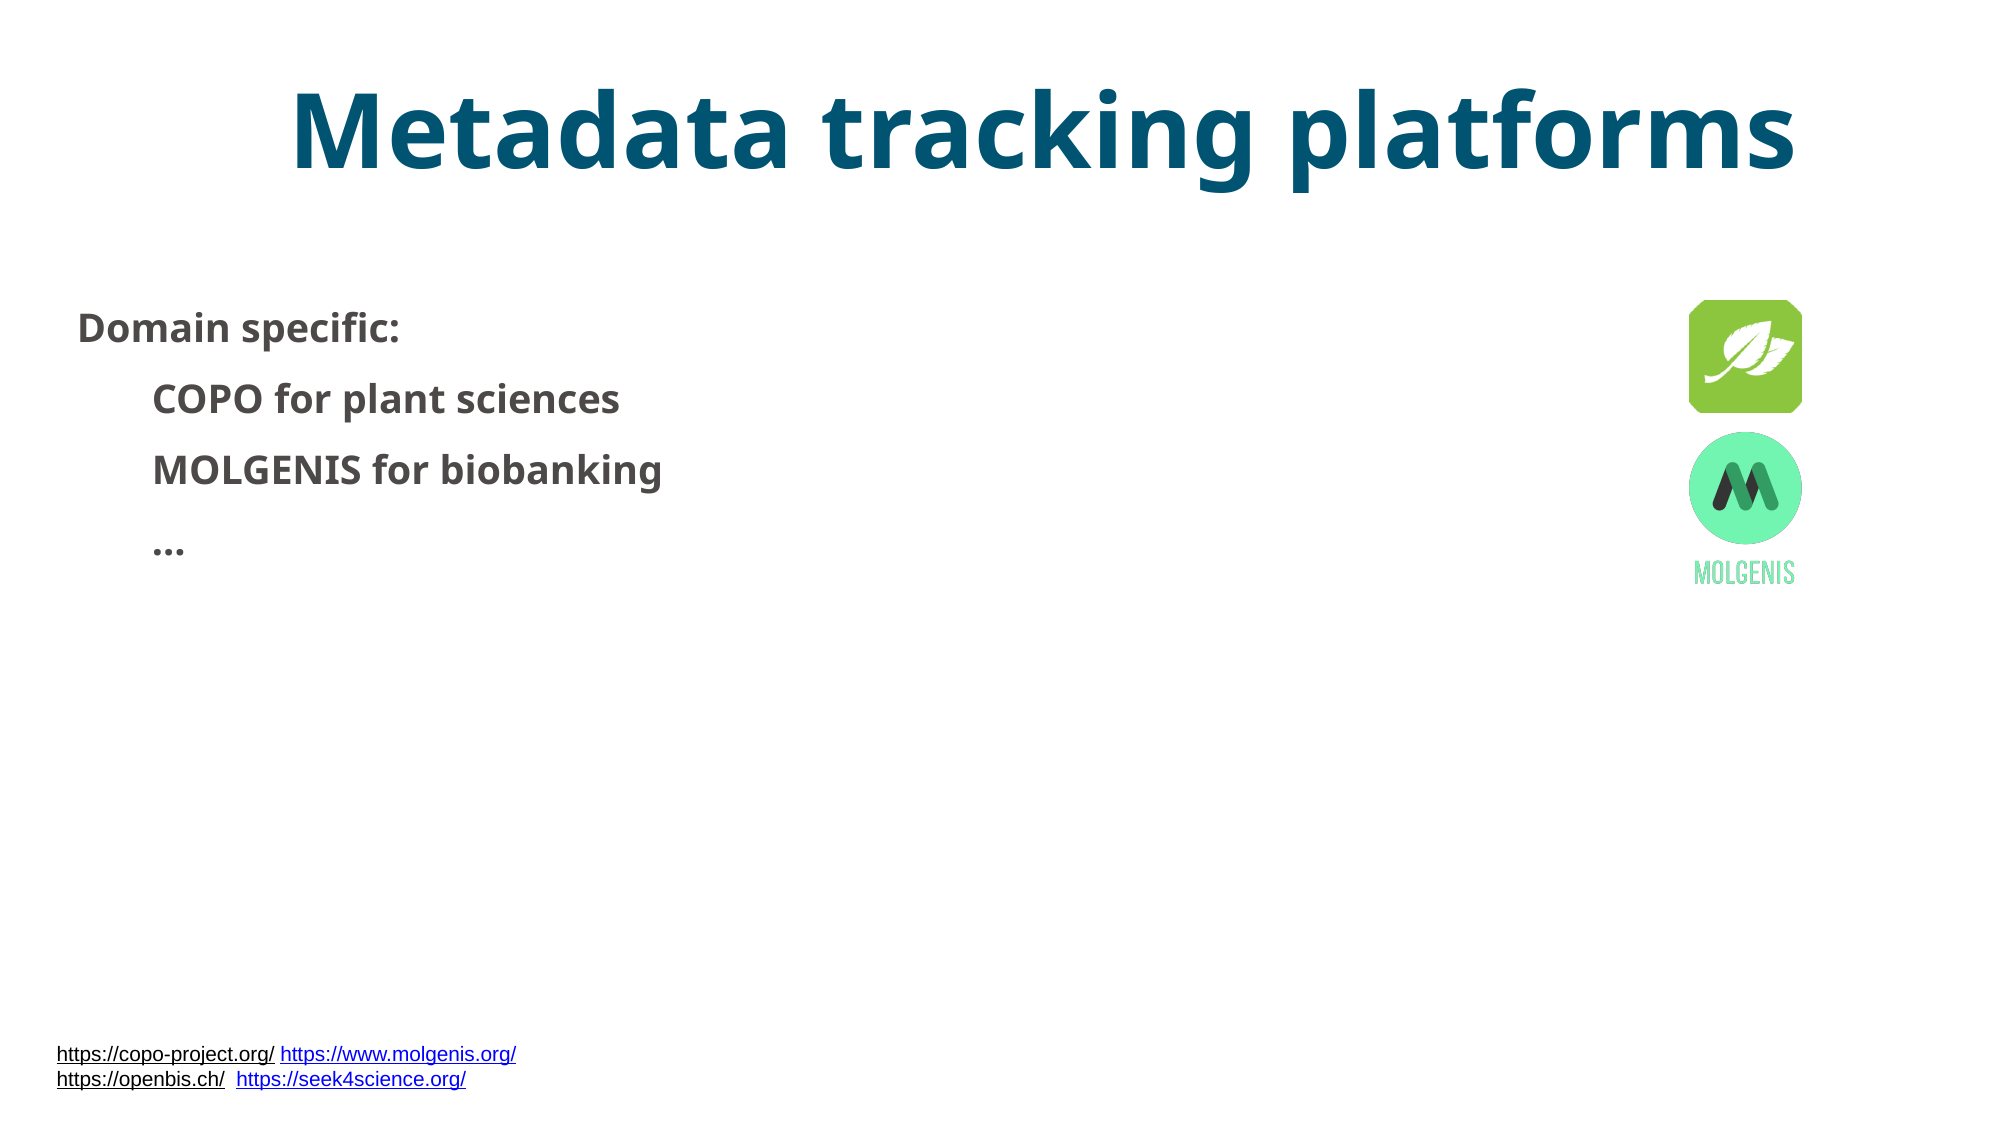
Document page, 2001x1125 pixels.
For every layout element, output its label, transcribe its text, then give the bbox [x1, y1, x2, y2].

picture [1689, 300, 1802, 413]
picture [1689, 432, 1802, 584]
text_box https://copo-project.org/ https://www.molgenis.org/ https://openbis.ch/ https://seek4science.org/ [41, 1025, 793, 1106]
text_box Metadata tracking platforms [2, 58, 2000, 252]
text_box Domain specific: COPO for plant sciences MOLGENIS for biobanking ... [61, 263, 1731, 650]
